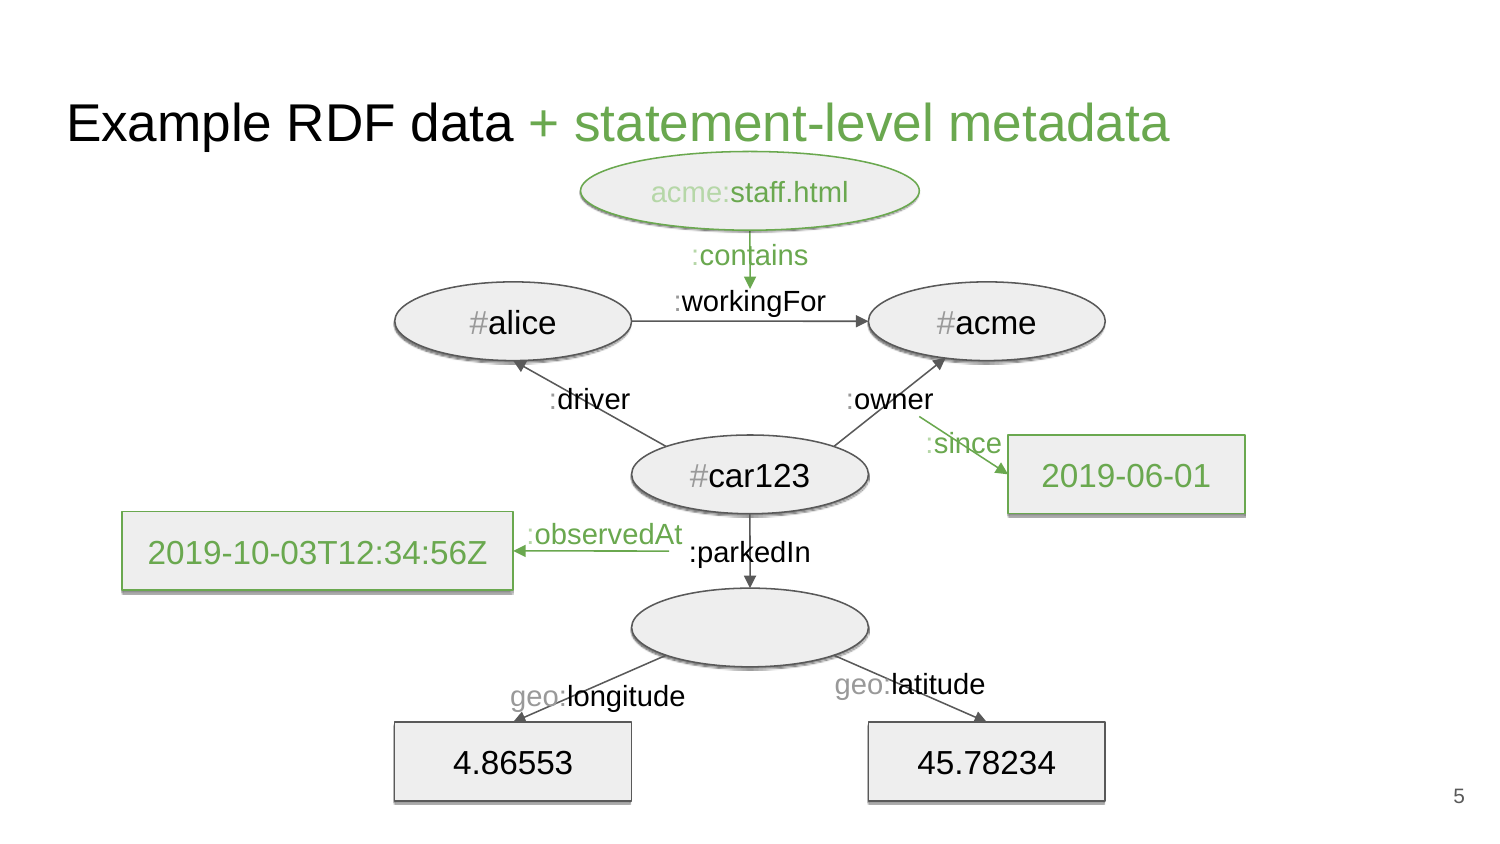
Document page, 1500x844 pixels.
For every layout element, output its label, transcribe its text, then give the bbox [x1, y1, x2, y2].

slide_number <number> [1389, 763, 1480, 828]
text_box #alice [394, 281, 631, 361]
text_box #acme [869, 281, 1106, 361]
title Example RDF data + statement-level metadata [51, 72, 1449, 167]
text_box 45.78234 [868, 722, 1106, 801]
text_box geo:longitude [479, 666, 717, 723]
text_box :parkedIn [631, 523, 869, 579]
text_box 2019-06-01 [1008, 435, 1245, 514]
text_box :since [845, 414, 1083, 470]
text_box 2019-10-03T12:34:56Z [122, 511, 514, 591]
text_box [631, 588, 869, 667]
text_box #car123 [631, 435, 869, 514]
text_box :owner [771, 370, 1009, 426]
text_box :workingFor [631, 271, 869, 327]
text_box :contains [631, 226, 869, 271]
text_box :observedAt [486, 505, 723, 561]
text_box acme:staff.html [580, 151, 920, 231]
text_box geo:latitude [791, 655, 1029, 711]
text_box 4.86553 [394, 722, 632, 801]
text_box :driver [471, 370, 709, 426]
